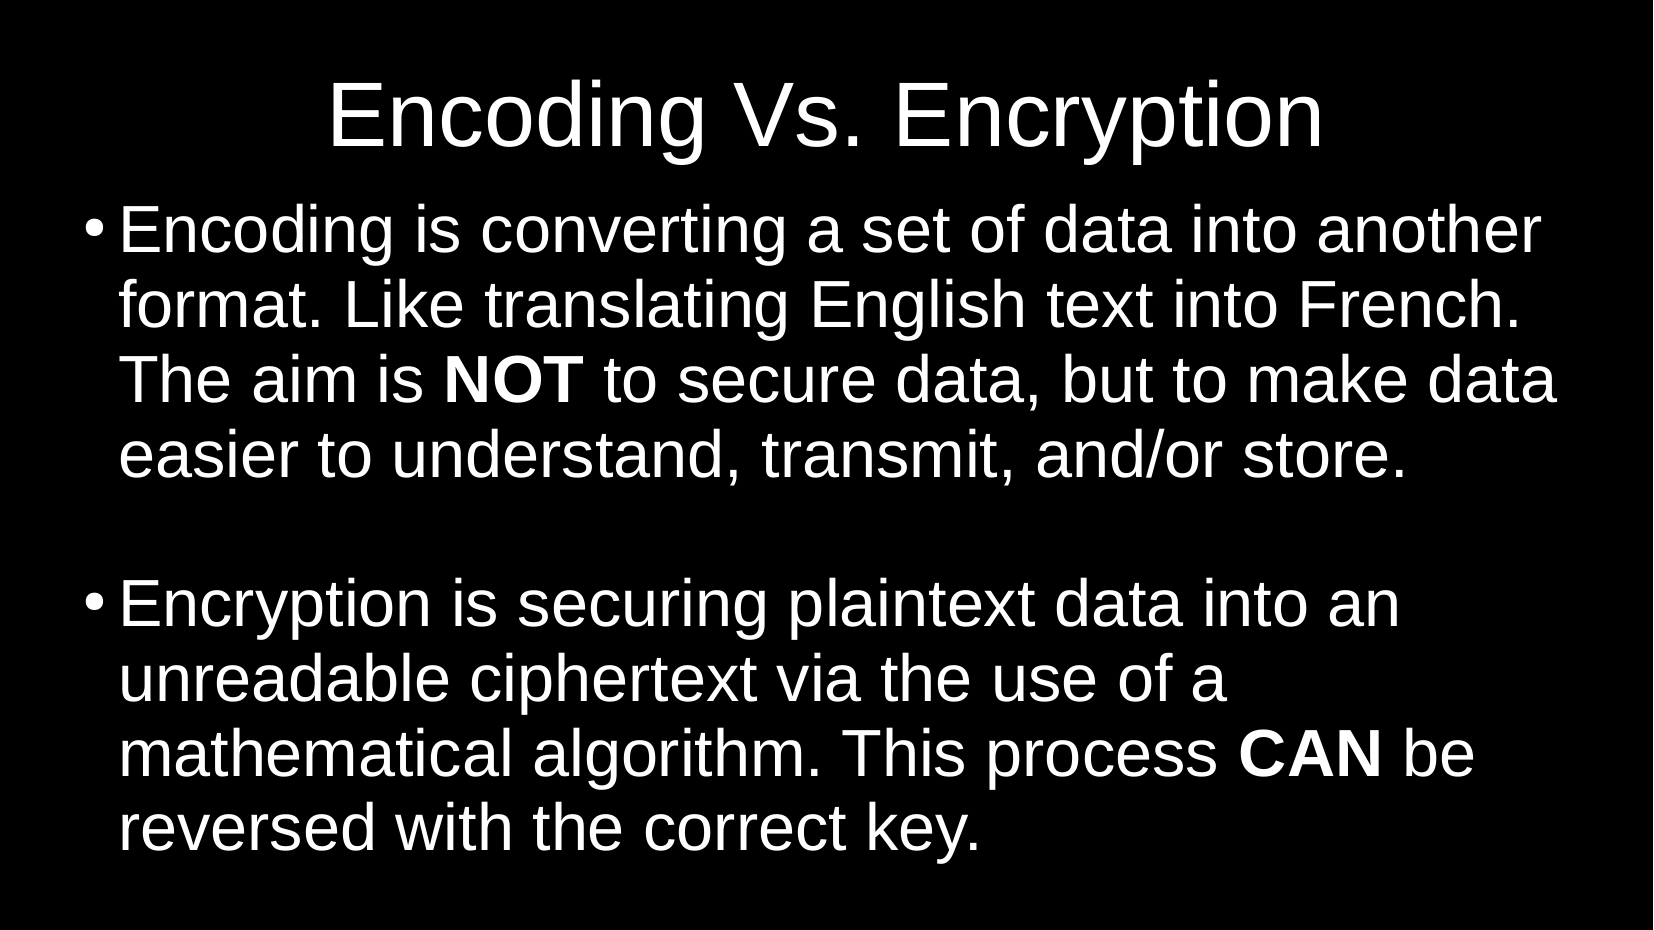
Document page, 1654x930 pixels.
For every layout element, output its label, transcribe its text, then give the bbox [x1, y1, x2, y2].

subtitle Encoding is converting a set of data into another format. Like translating English text into French. The aim is NOT to secure data, but to make data easier to understand, transmit, and/or store. Encryption is securing plaintext data into an unreadable ciphertext via the use of a mathematical algorithm. This process CAN be reversed with the correct key. [82, 194, 1571, 863]
title Encoding Vs. Encryption [82, 37, 1571, 193]
